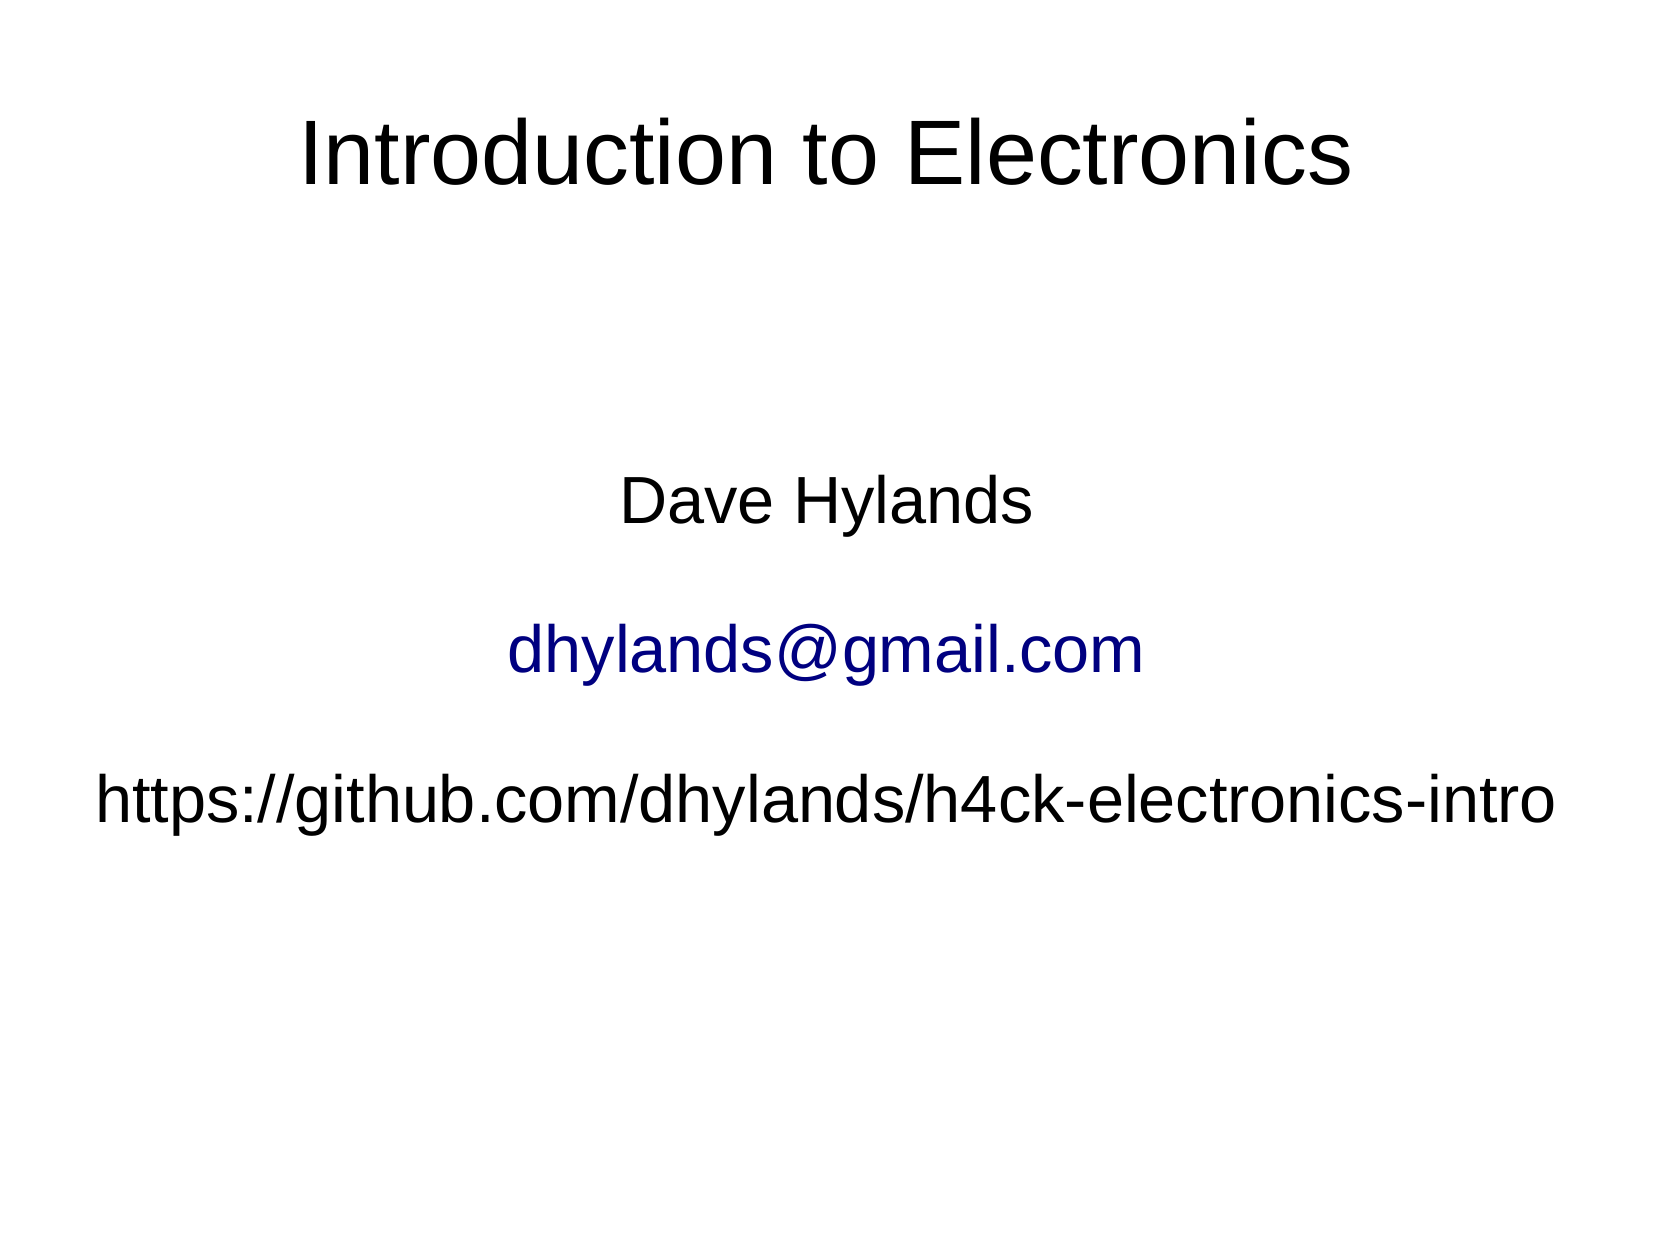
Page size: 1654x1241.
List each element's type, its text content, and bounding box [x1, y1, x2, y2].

subtitle Dave Hylands dhylands@gmail.com https://github.com/dhylands/h4ck-electronics-intro [82, 290, 1571, 1010]
title Introduction to Electronics [82, 49, 1571, 257]
